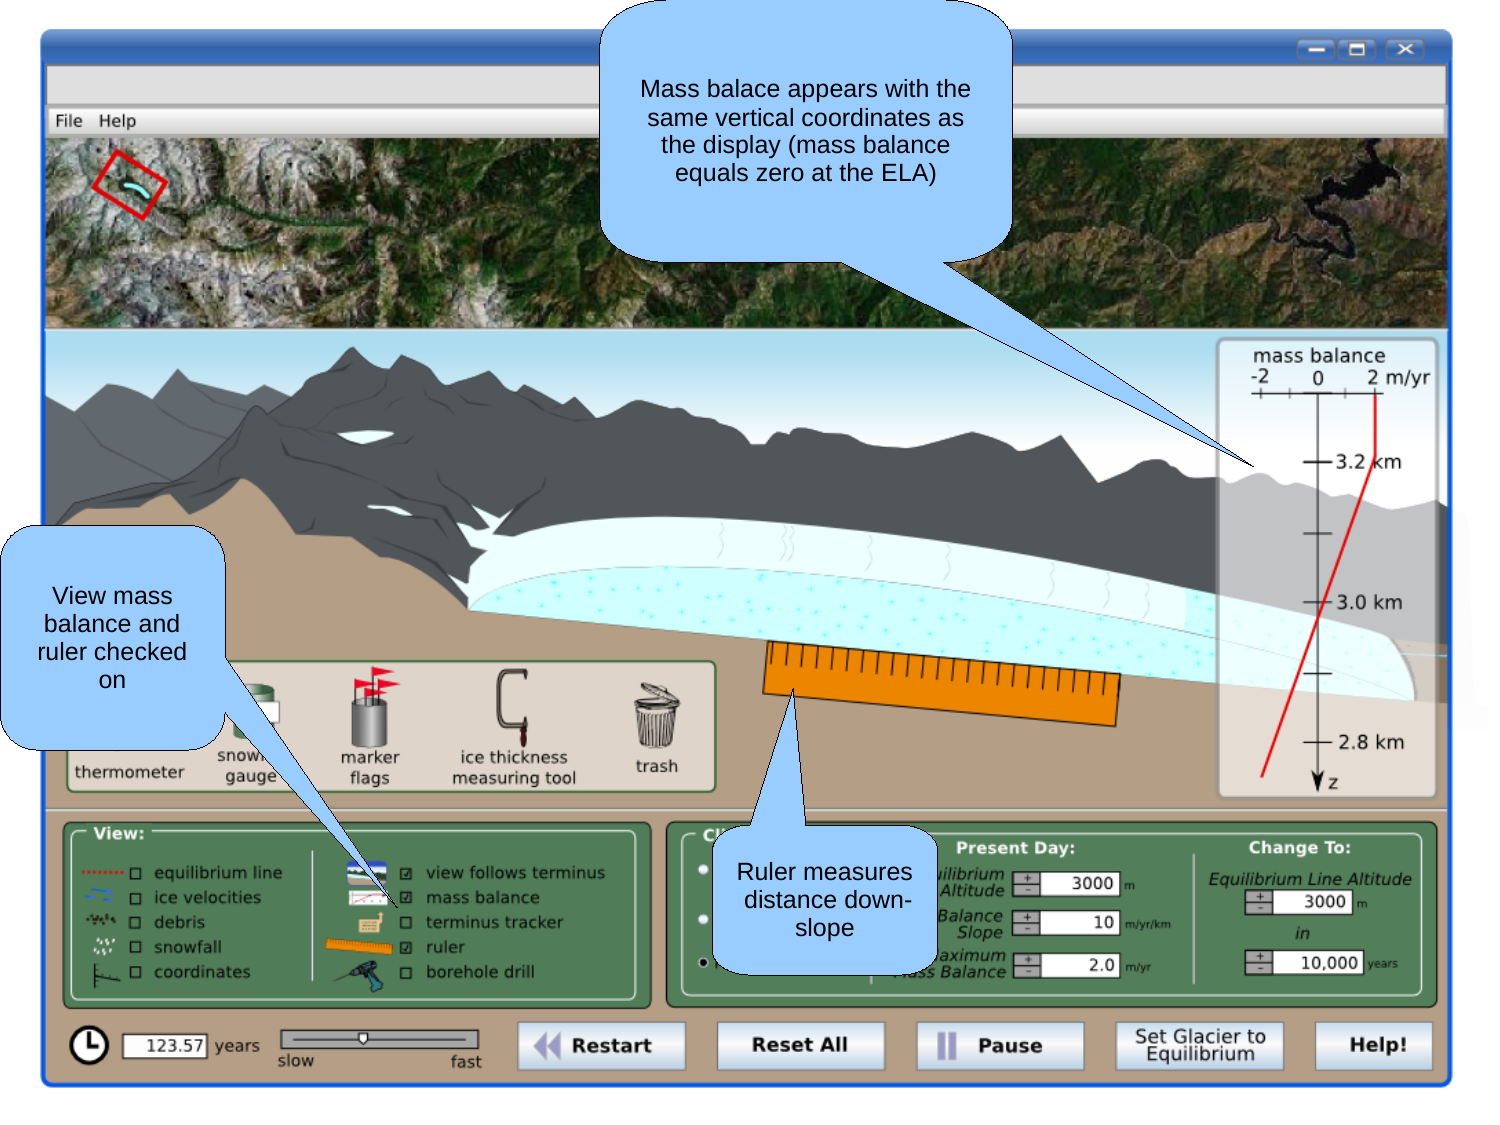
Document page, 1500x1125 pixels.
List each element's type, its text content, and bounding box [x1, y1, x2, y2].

picture [6, 0, 1500, 1125]
text_box Ruler measures distance down-slope [712, 688, 938, 976]
text_box Mass balace appears with the same vertical coordinates as the display (mass balance equals zero at the ELA) [599, 0, 1254, 467]
text_box View mass balance and ruler checked on [0, 525, 398, 908]
